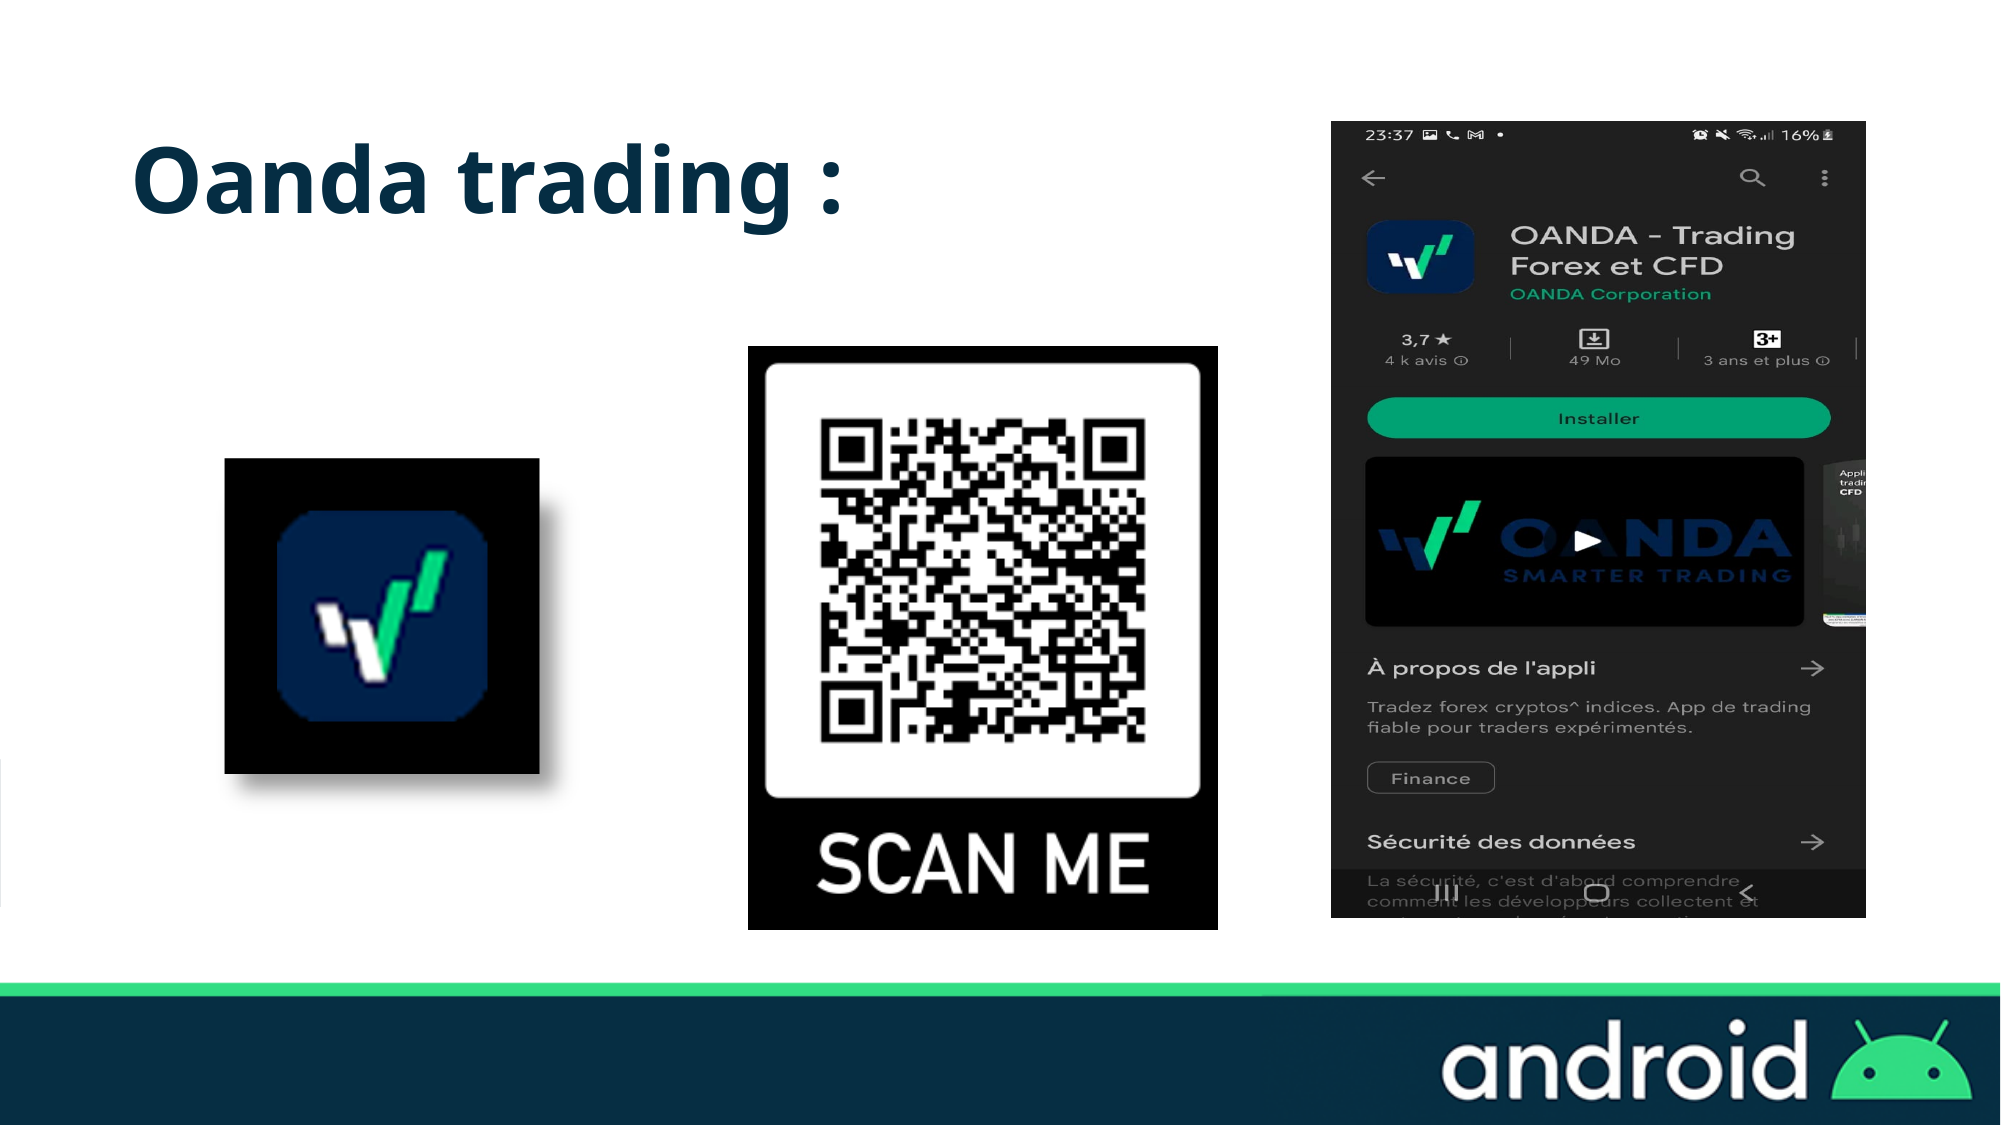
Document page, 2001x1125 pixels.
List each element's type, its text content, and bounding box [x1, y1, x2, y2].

picture [1331, 121, 1866, 918]
title Oanda trading : [56, 75, 920, 293]
picture [748, 346, 1218, 930]
picture [210, 458, 585, 819]
